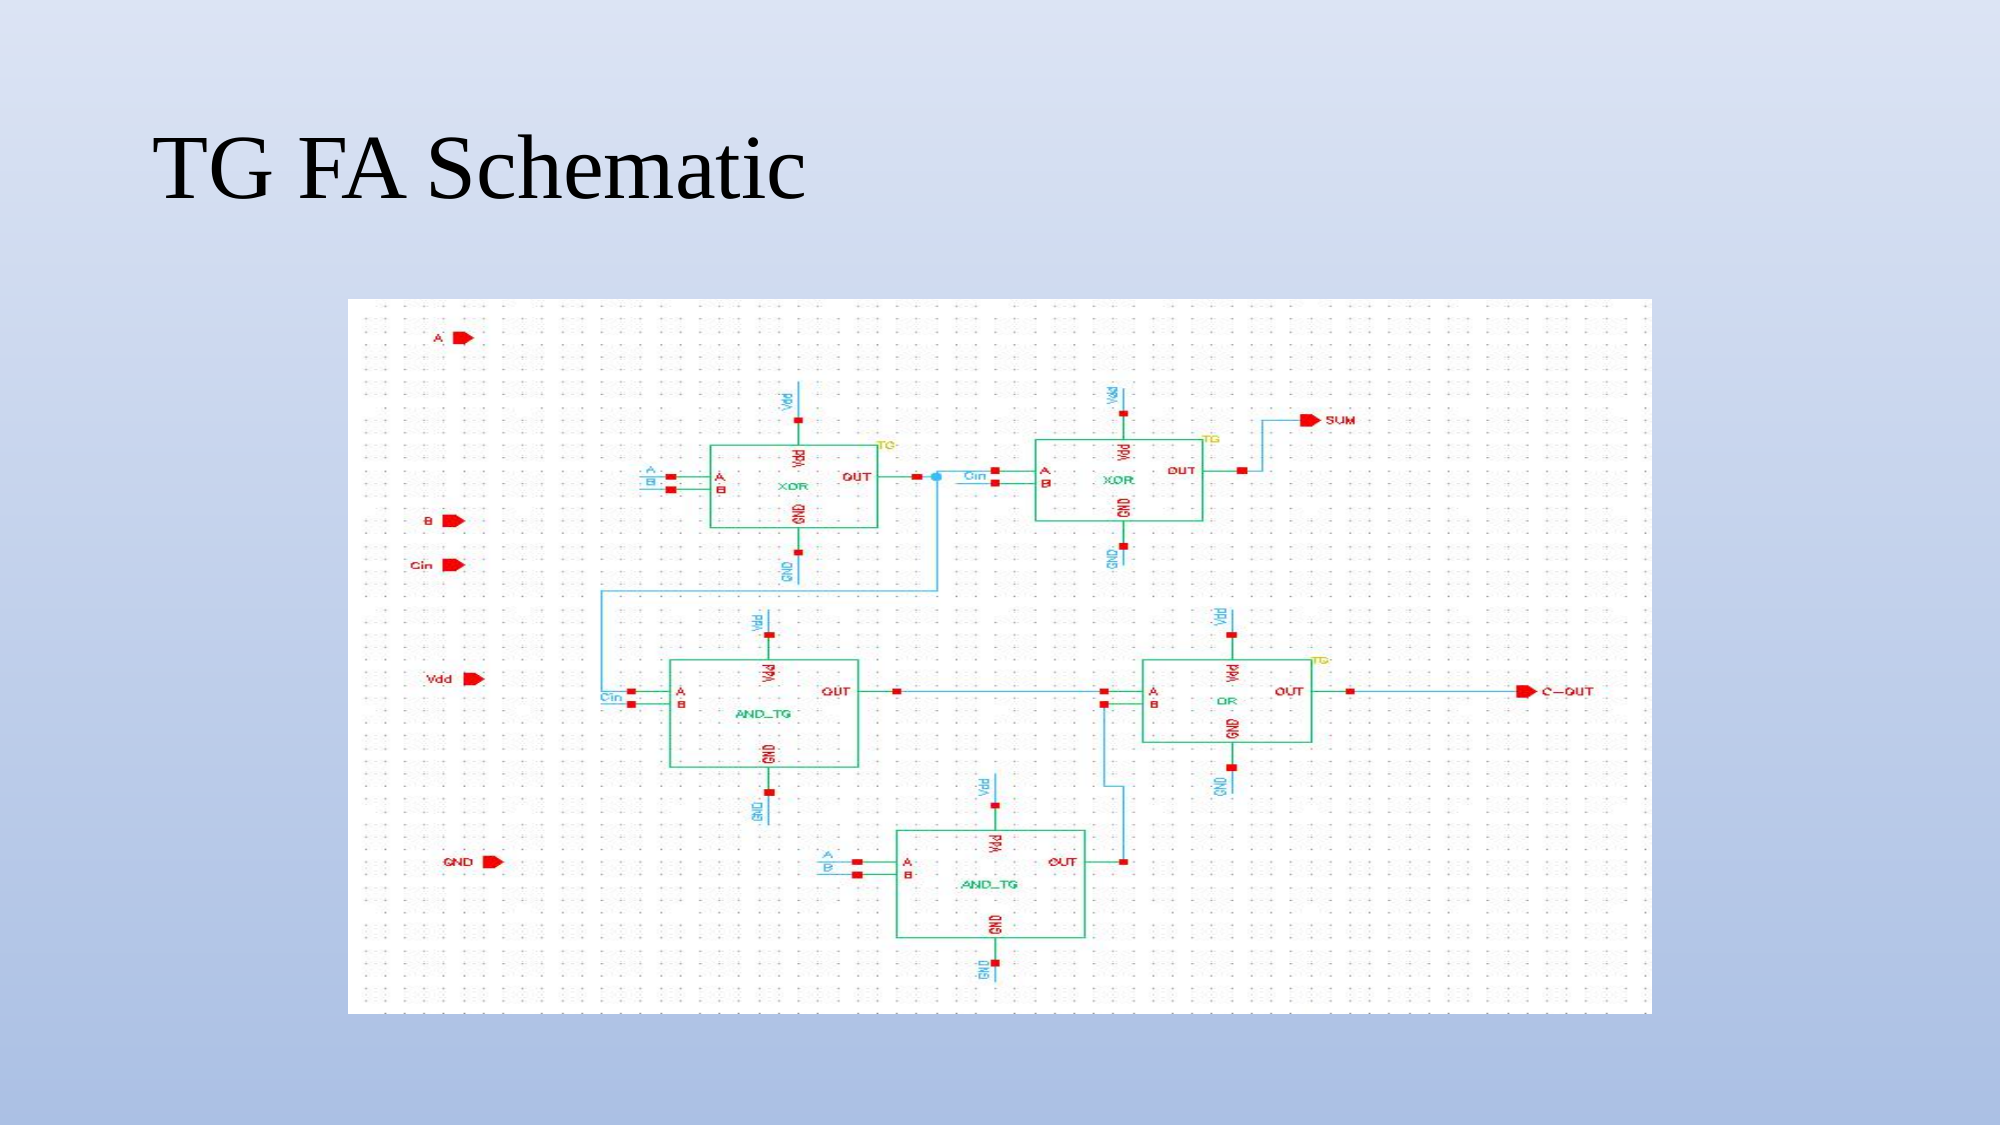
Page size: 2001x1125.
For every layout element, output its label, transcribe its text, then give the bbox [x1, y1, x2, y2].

picture [348, 299, 1652, 1014]
title TG FA Schematic [137, 59, 1863, 278]
